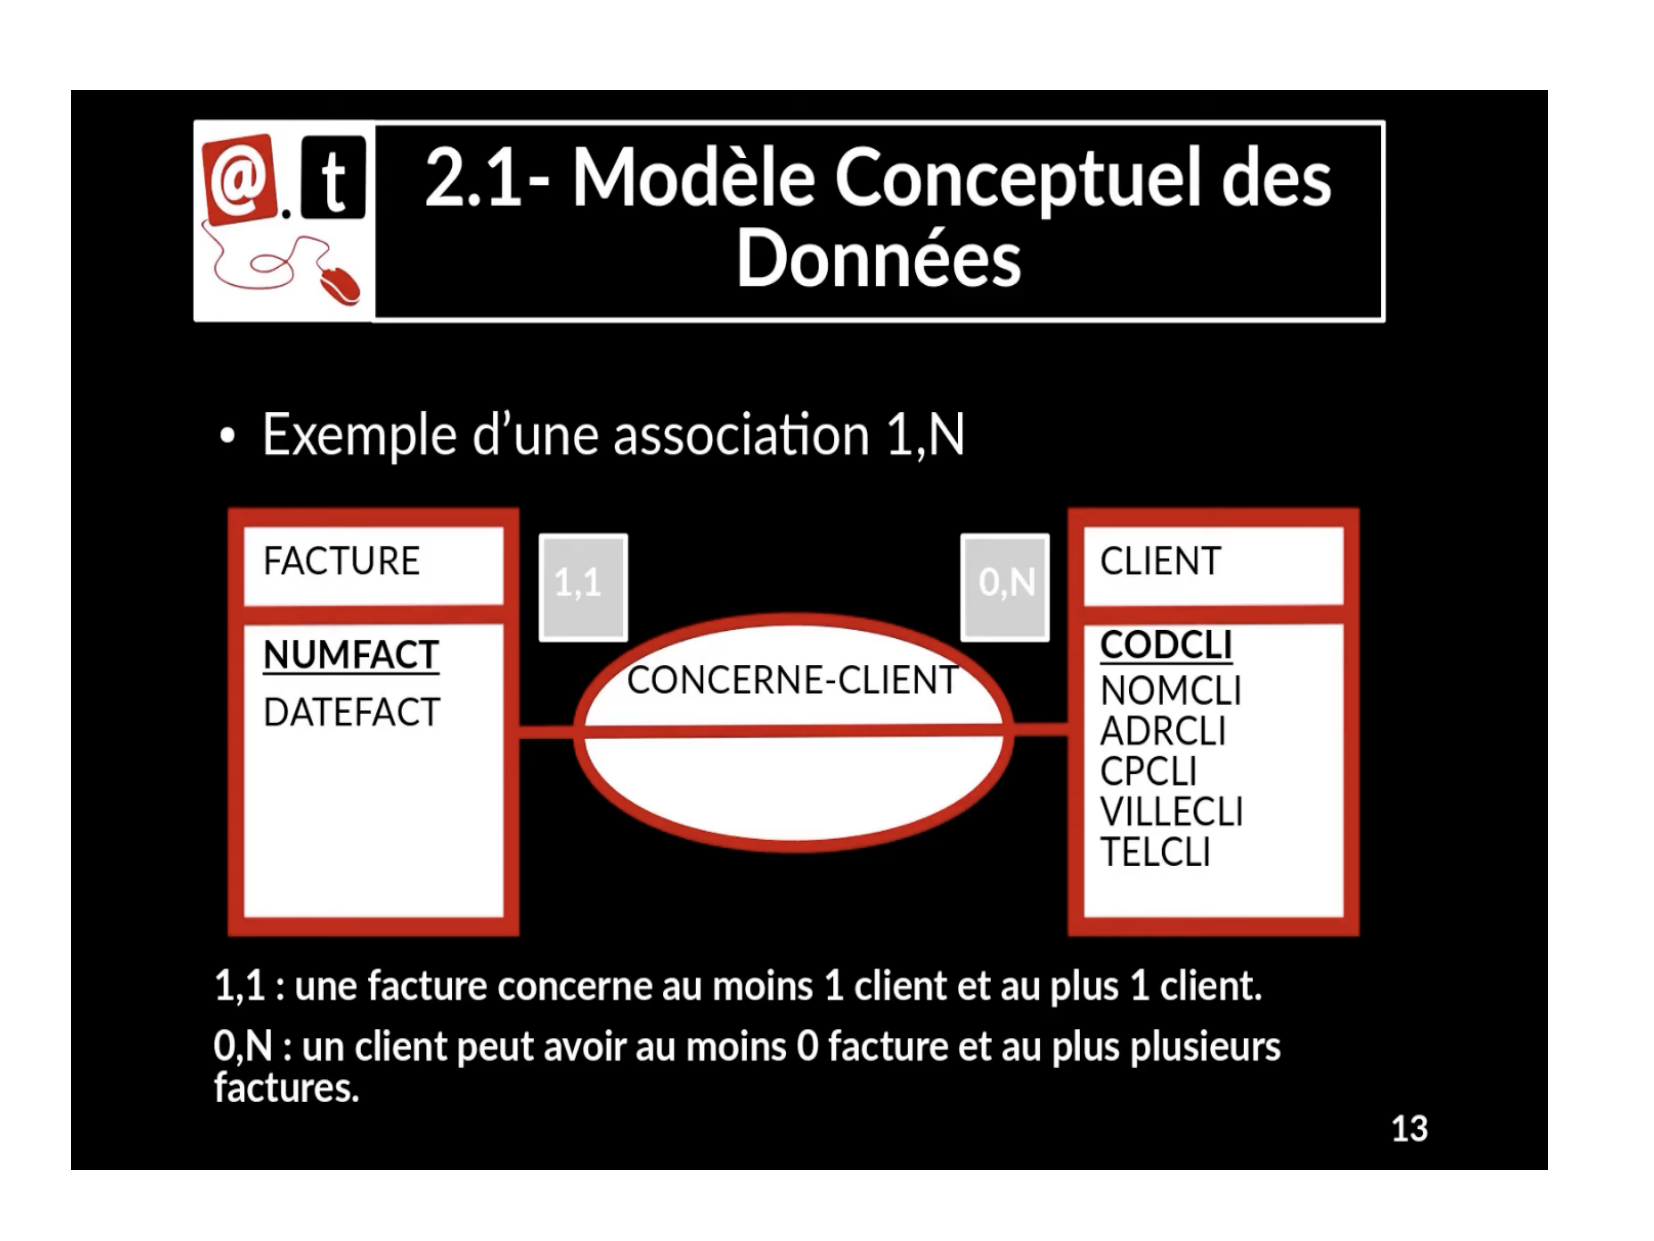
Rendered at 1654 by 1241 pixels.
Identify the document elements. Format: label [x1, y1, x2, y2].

picture [71, 90, 1548, 1170]
